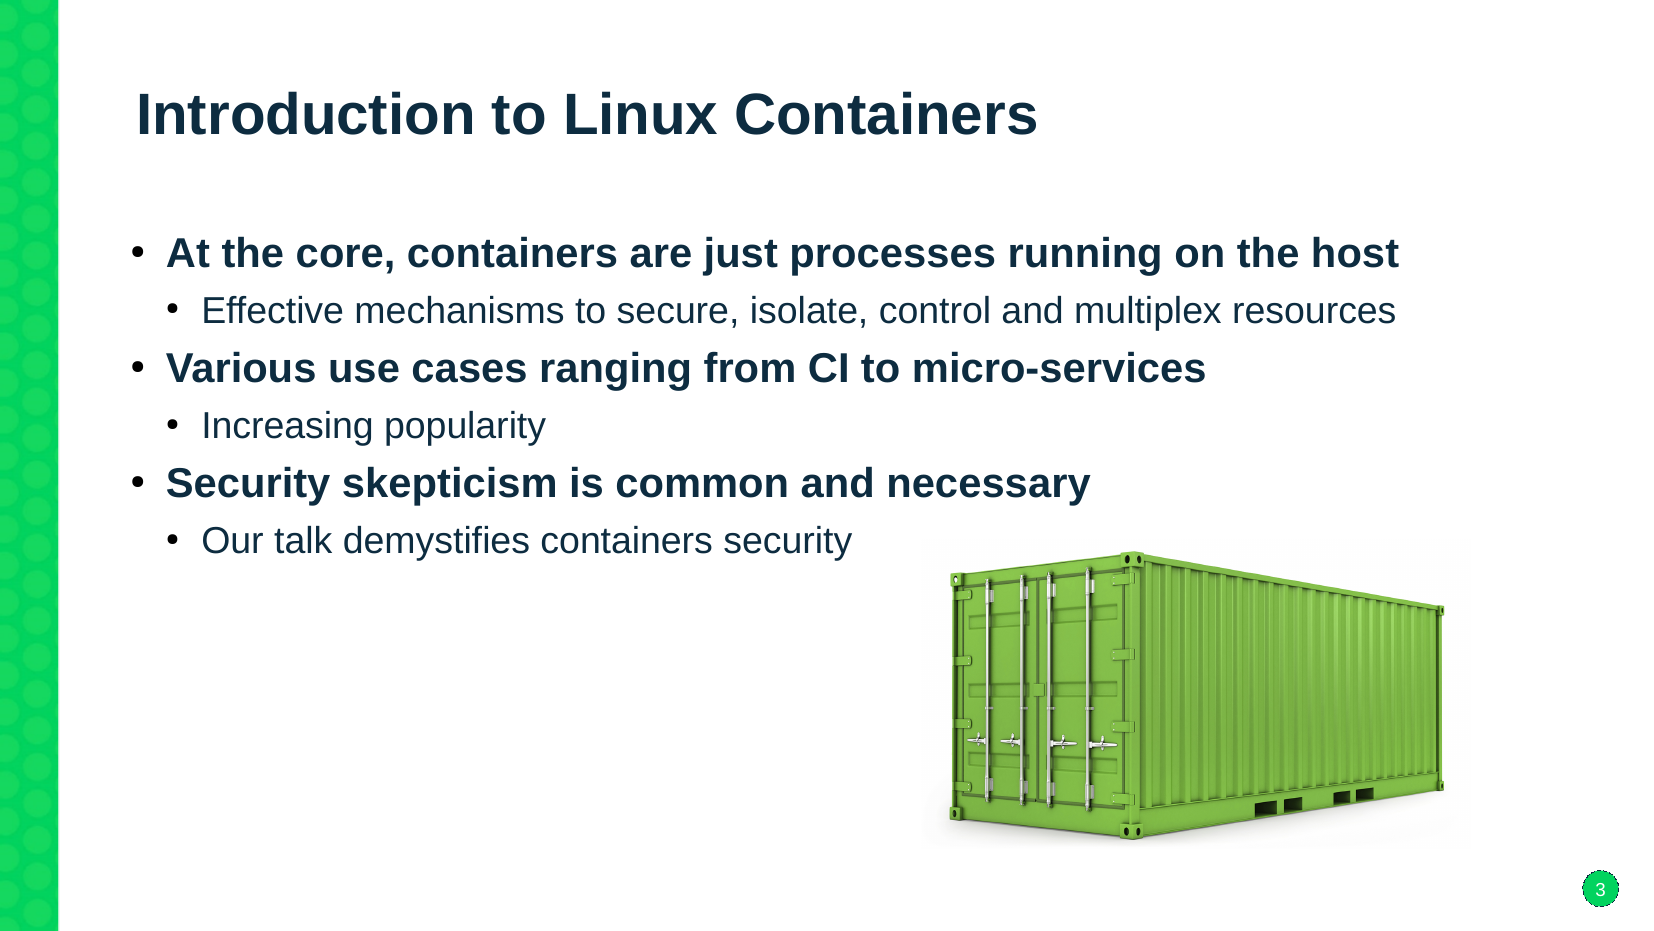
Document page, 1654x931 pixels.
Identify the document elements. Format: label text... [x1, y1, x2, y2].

list At the core, containers are just processes running on the host Effective mechanisms to secure, isolate, control and multiplex resources Various use cases ranging from CI to micro-services Increasing popularity Security skepticism is common and necessary Our talk demystifies containers security [115, 217, 1525, 825]
title Introduction to Linux Containers [121, 37, 1531, 193]
picture [0, 0, 76, 931]
picture [921, 825, 1471, 849]
